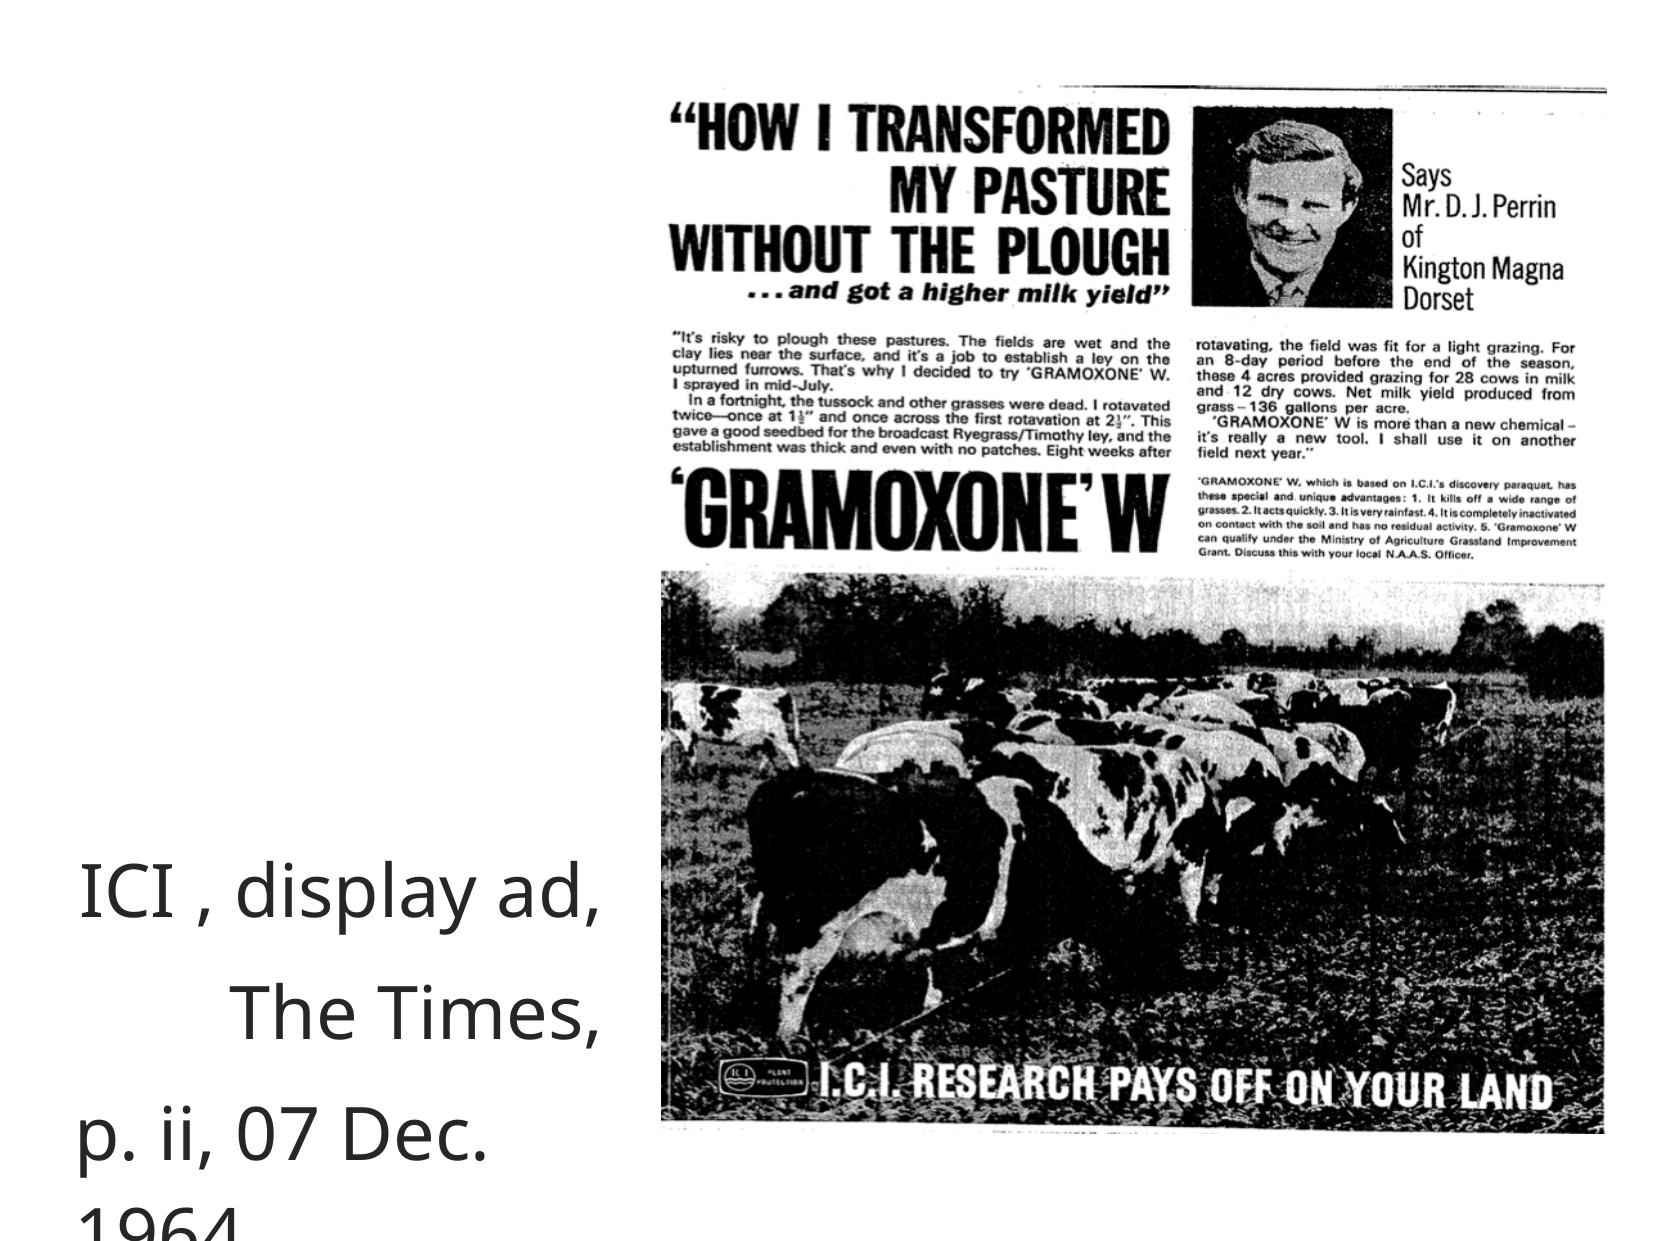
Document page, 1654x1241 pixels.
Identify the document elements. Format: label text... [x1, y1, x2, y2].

picture [661, 49, 1607, 1134]
text_box ICI , display ad, The Times, p. ii, 07 Dec. 1964 [59, 831, 638, 1134]
